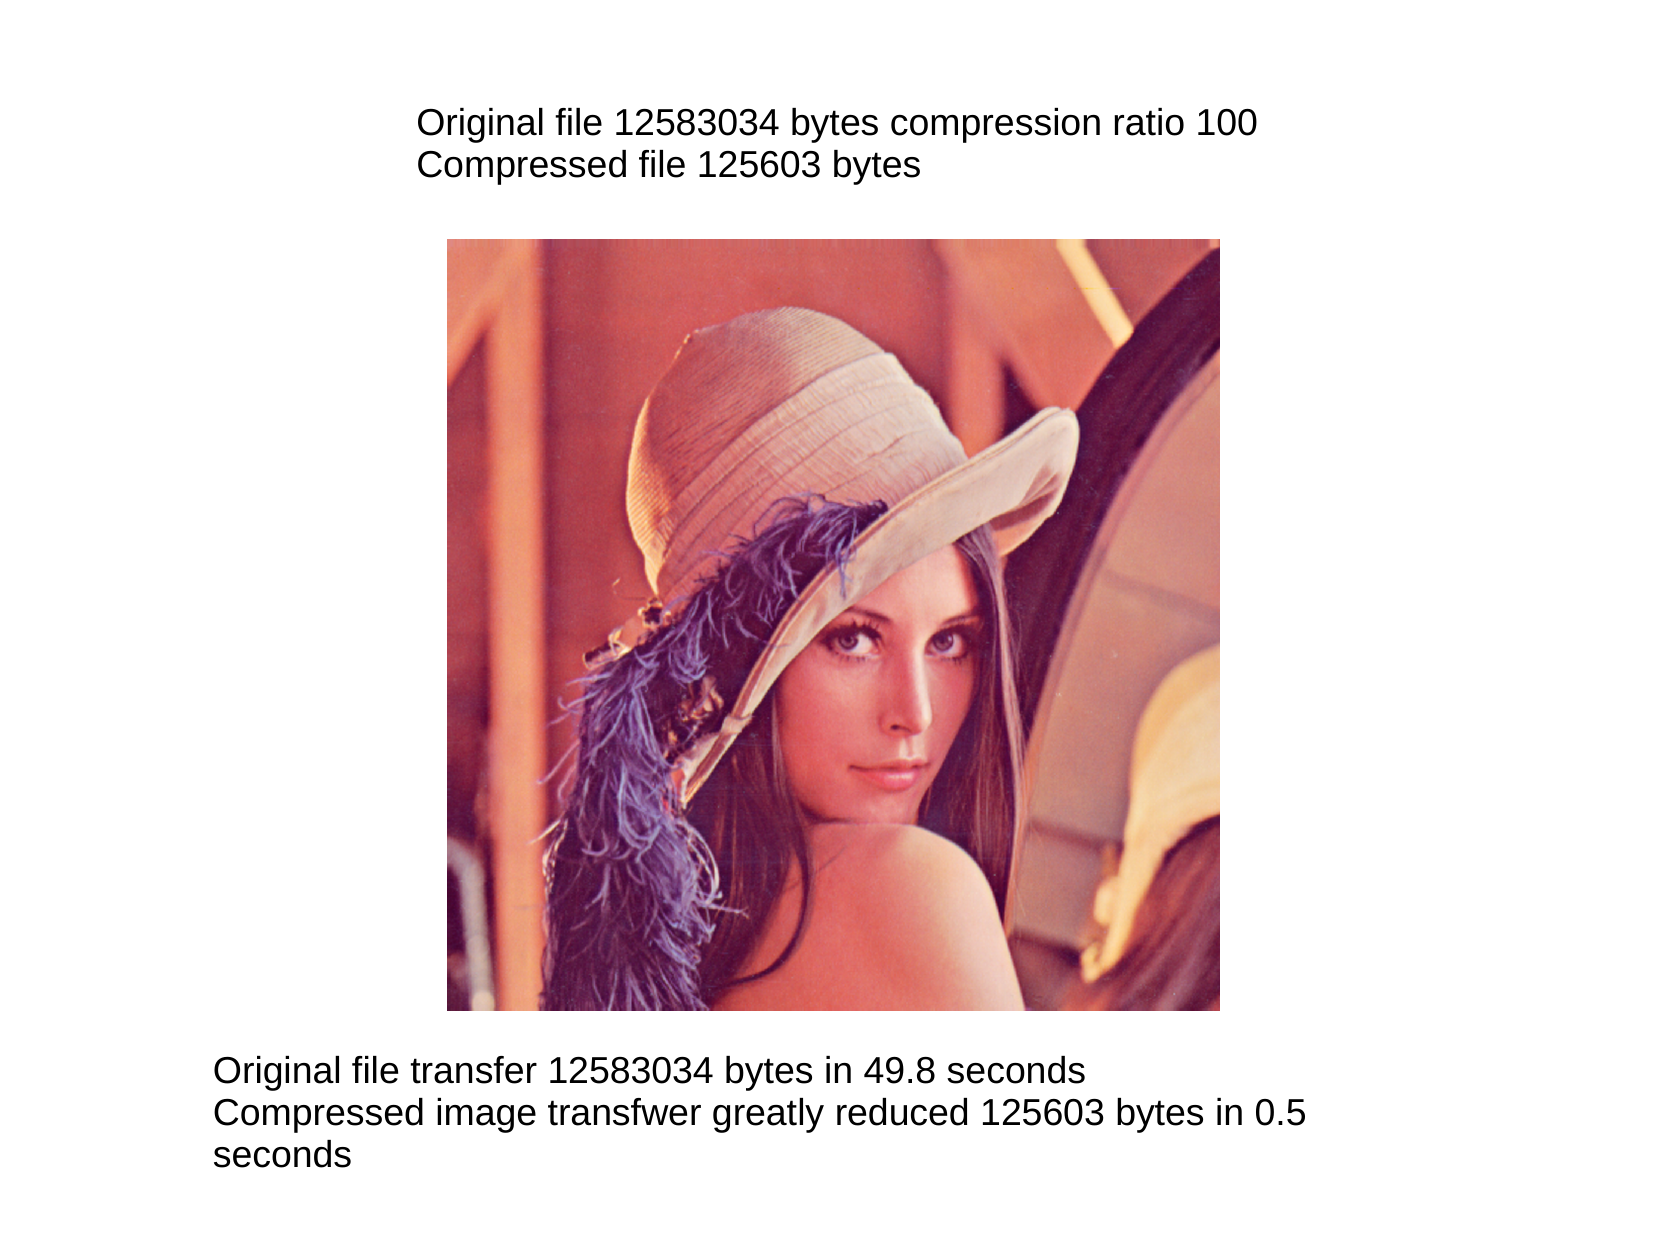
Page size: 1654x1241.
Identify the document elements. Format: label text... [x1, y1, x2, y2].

text_box Original file 12583034 bytes compression ratio 100 Compressed file 125603 bytes [401, 94, 1284, 194]
text_box Original file transfer 12583034 bytes in 49.8 seconds Compressed image transfwer greatly reduced 125603 bytes in 0.5 seconds [198, 1042, 1470, 1142]
picture [447, 239, 1220, 1011]
